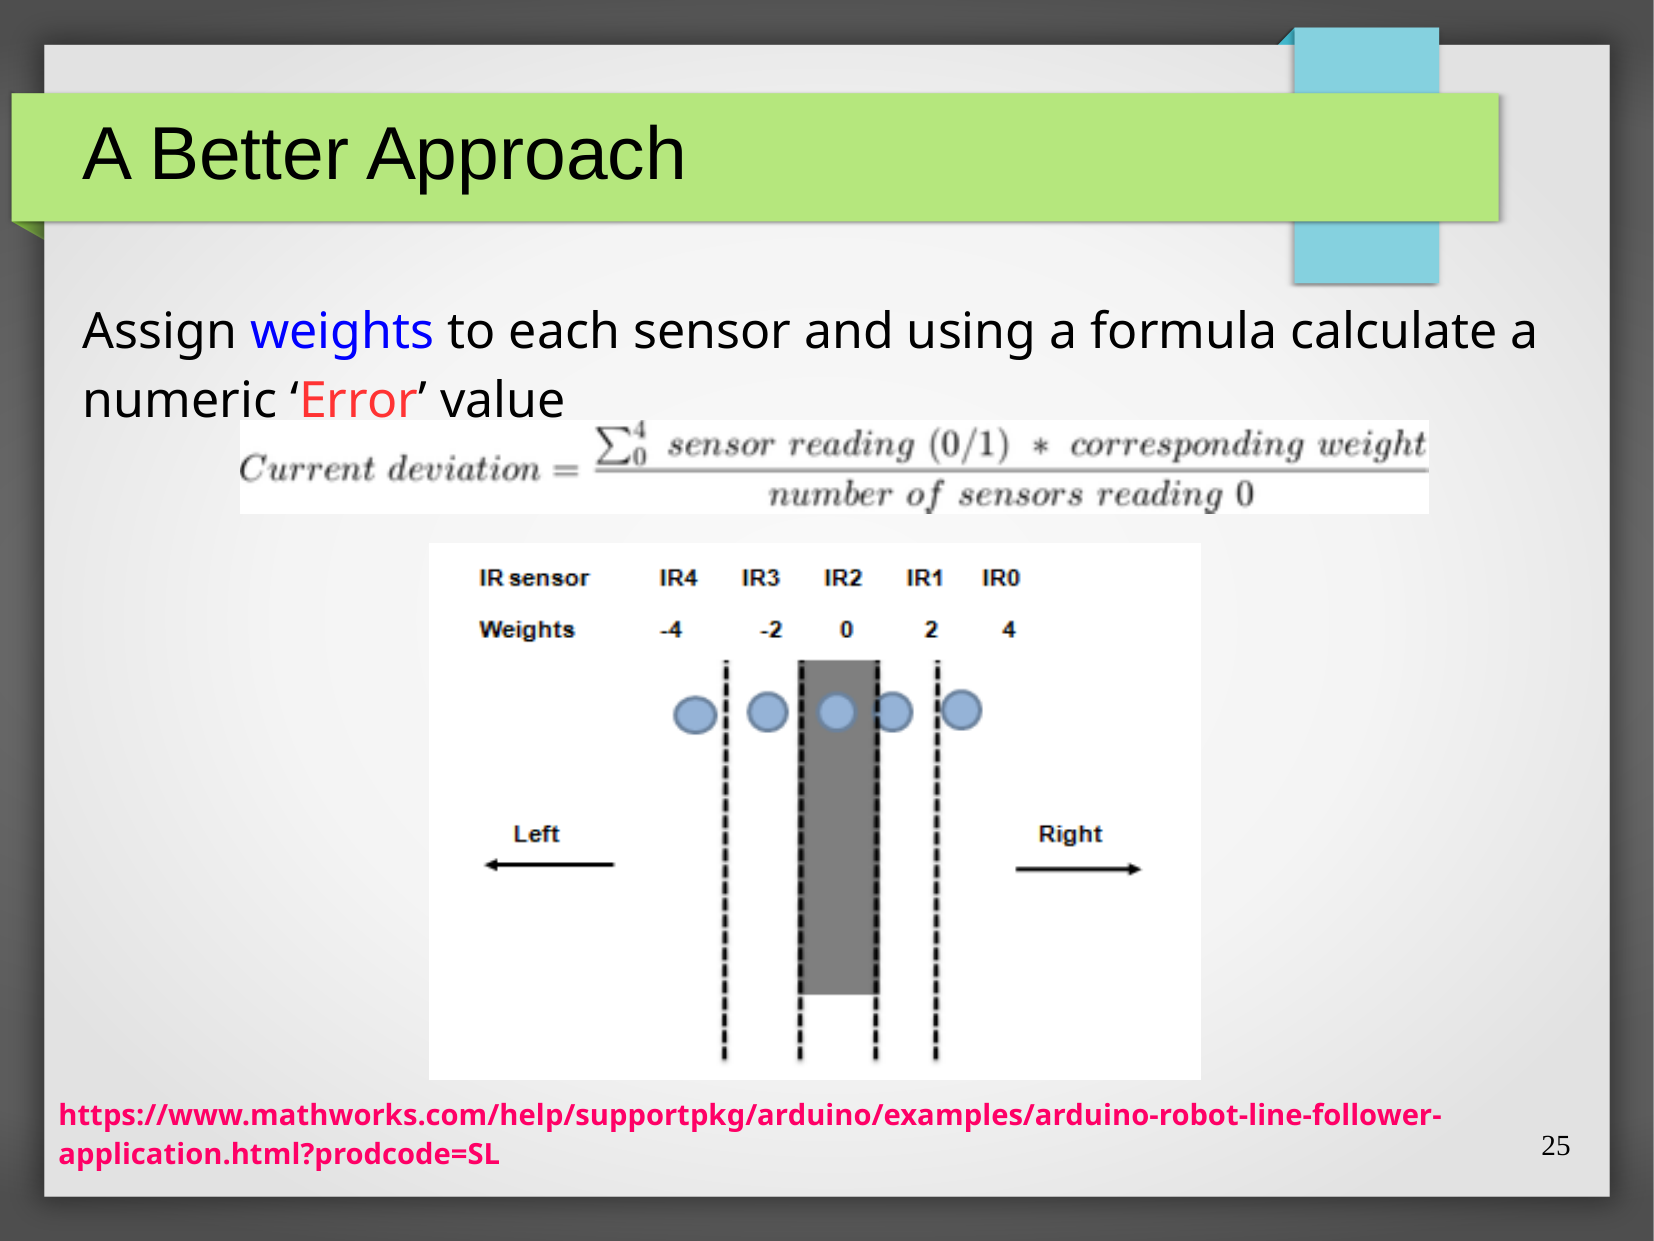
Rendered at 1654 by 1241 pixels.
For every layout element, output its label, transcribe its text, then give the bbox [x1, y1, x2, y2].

list Assign weights to each sensor and using a formula calculate a numeric ‘Error’ value [82, 295, 1571, 436]
title A Better Approach [82, 94, 1264, 213]
text_box https://www.mathworks.com/help/supportpkg/arduino/examples/arduino-robot-line-follower-application.html?prodcode=SL [43, 1086, 1606, 1171]
picture [0, 0, 1654, 1241]
